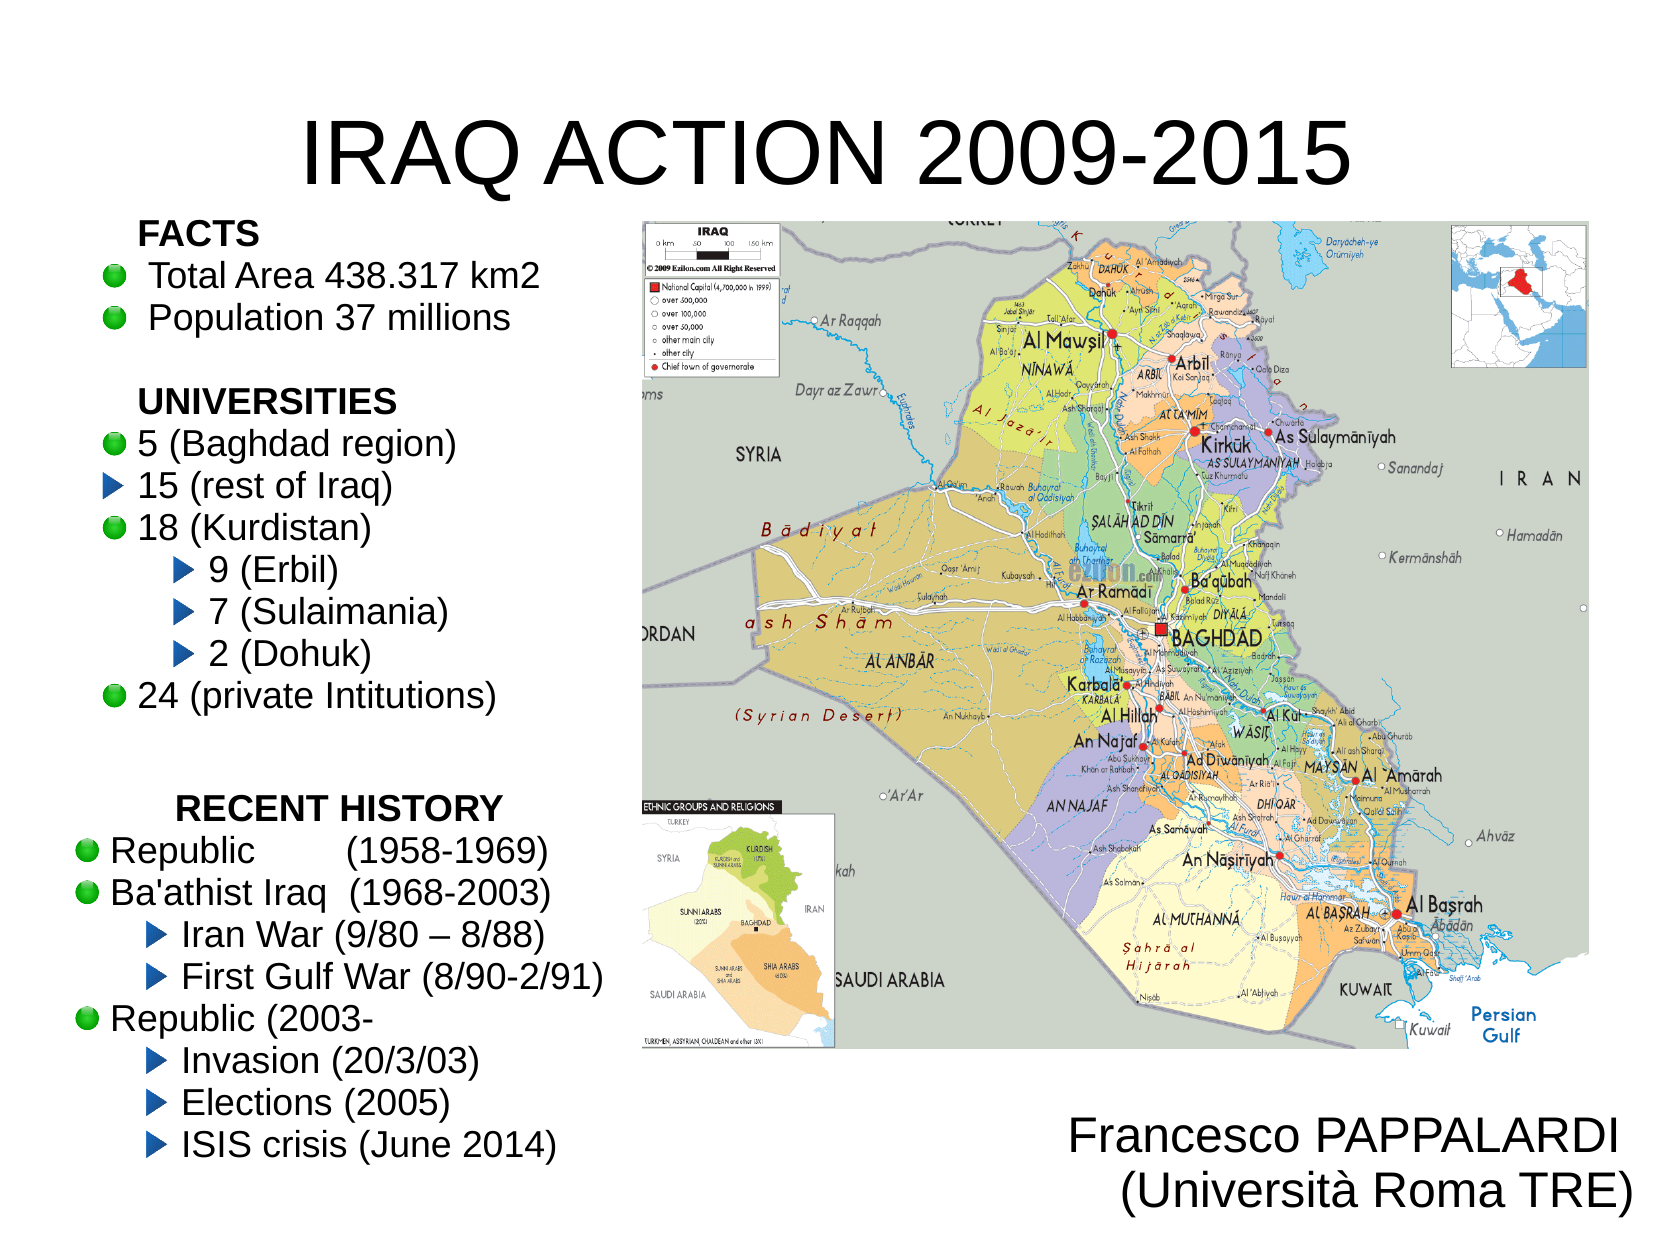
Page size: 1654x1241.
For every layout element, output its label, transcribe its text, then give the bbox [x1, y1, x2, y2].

text_box RECENT HISTORY Republic (1958-1969) Ba'athist Iraq (1968-2003) Iran War (9/80 – 8/88) First Gulf War (8/90-2/91) Republic (2003- Invasion (20/3/03) Elections (2005) ISIS crisis (June 2014) [60, 780, 620, 1173]
title IRAQ ACTION 2009-2015 [82, 49, 1571, 257]
picture [642, 221, 1589, 1049]
text_box FACTS Total Area 438.317 km2 Population 37 millions UNIVERSITIES 5 (Baghdad region) 15 (rest of Iraq) 18 (Kurdistan) 9 (Erbil) 7 (Sulaimania) 2 (Dohuk) 24 (private Intitutions) [87, 205, 598, 767]
subtitle Francesco PAPPALARDI (Università Roma TRE) [1035, 1050, 1636, 1241]
